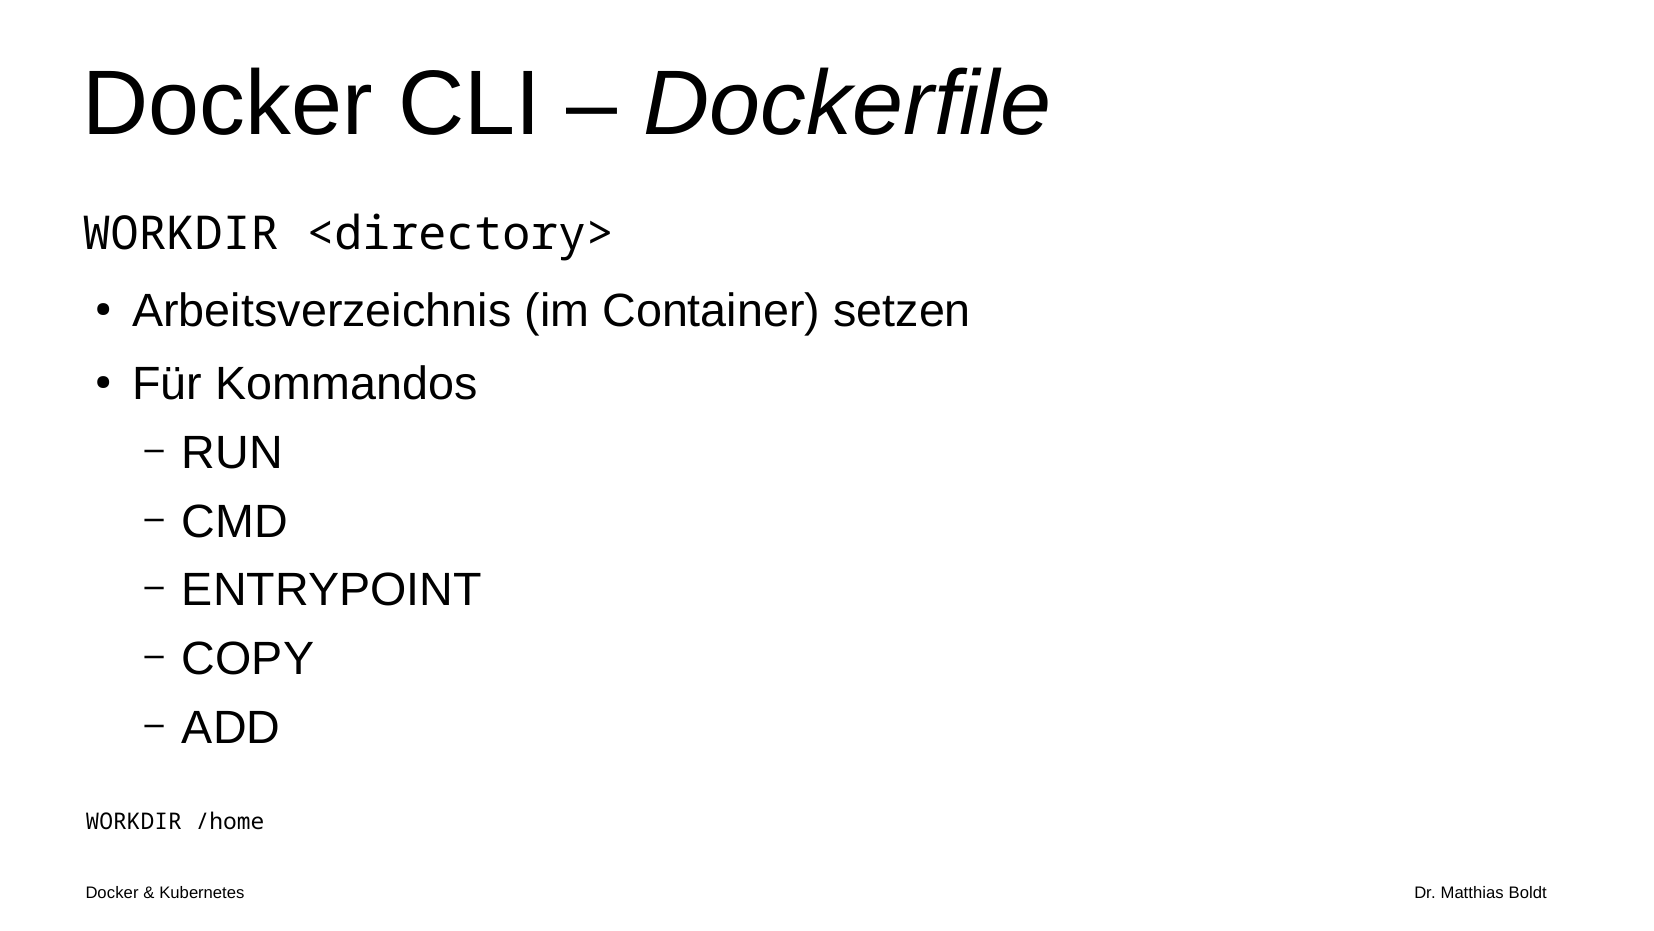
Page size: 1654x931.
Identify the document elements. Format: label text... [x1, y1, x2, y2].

list WORKDIR <directory> Arbeitsverzeichnis (im Container) setzen Für Kommandos RUN CMD ENTRYPOINT COPY ADD [82, 199, 1560, 756]
title Docker CLI – Dockerfile [82, 25, 1571, 181]
text_box Docker & Kubernetes Dr. Matthias Boldt [70, 875, 1563, 910]
text_box WORKDIR /home [70, 797, 1560, 904]
